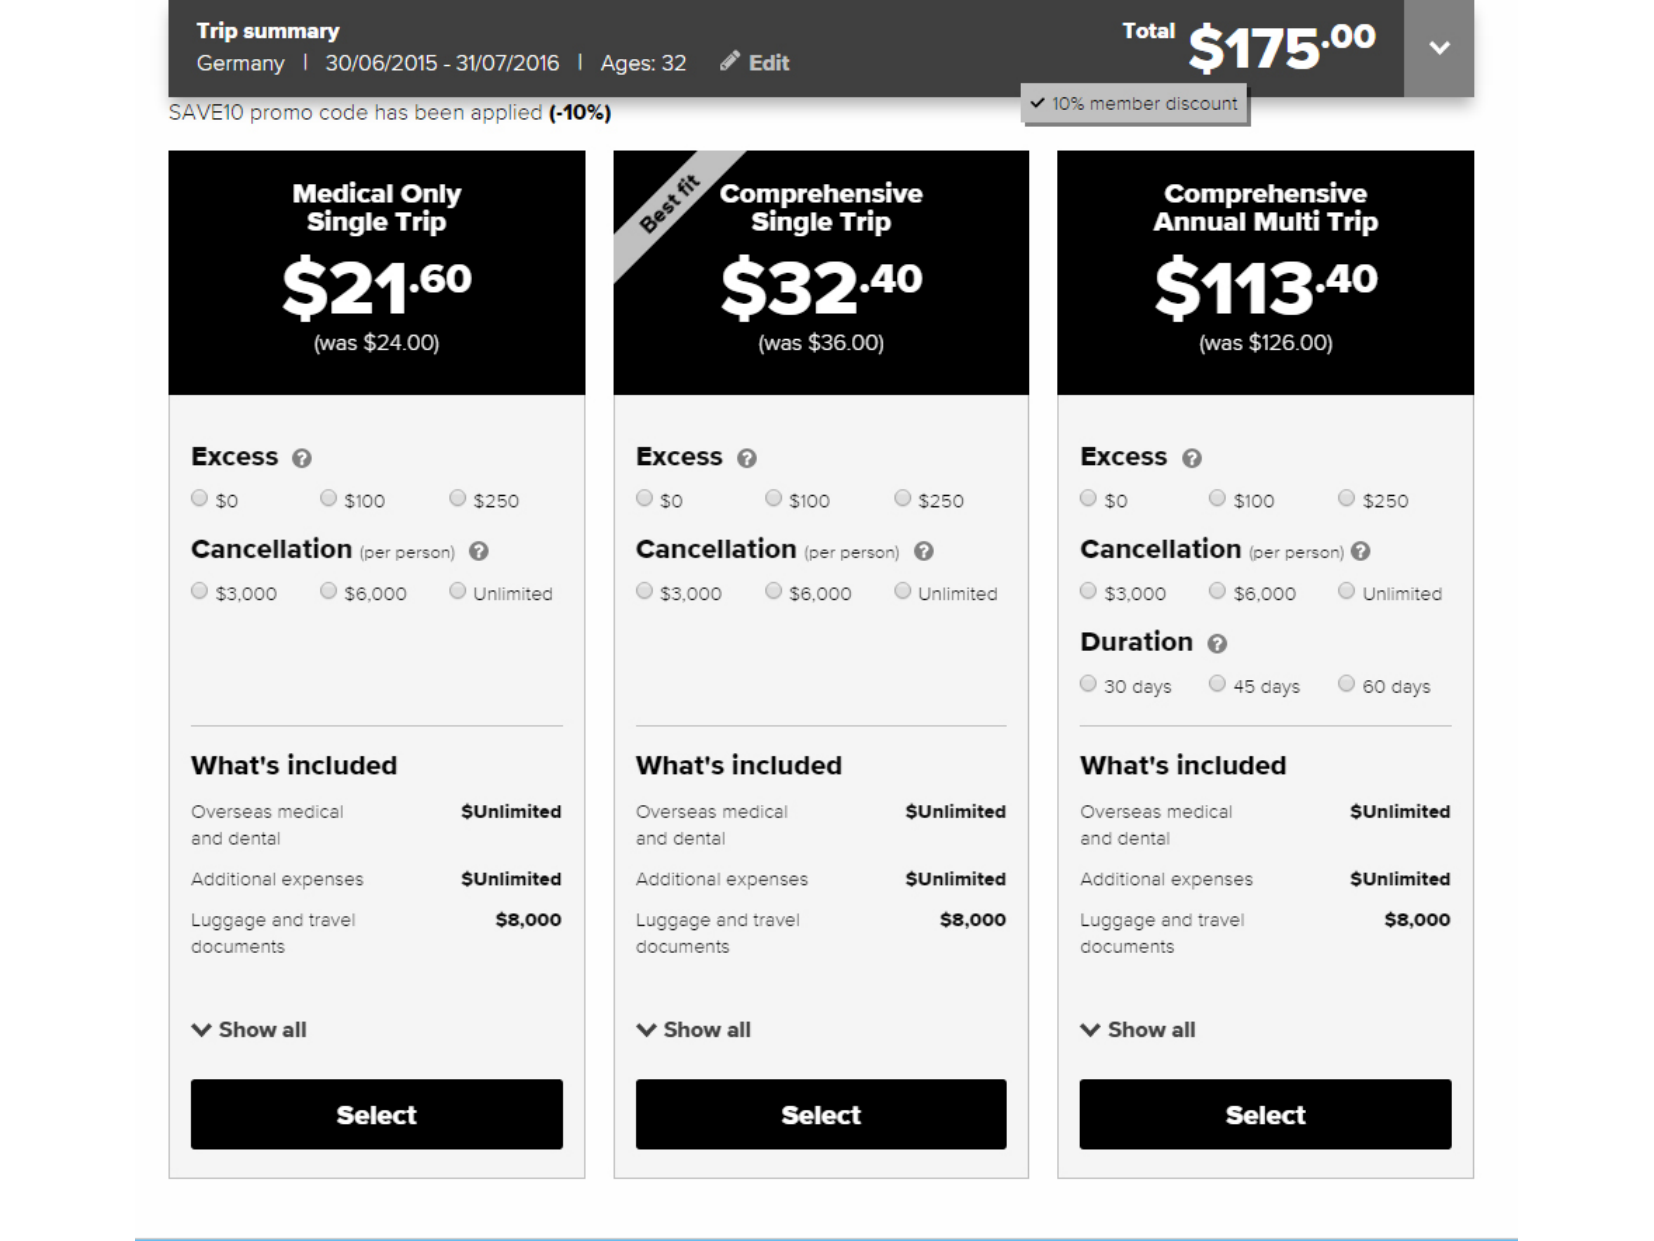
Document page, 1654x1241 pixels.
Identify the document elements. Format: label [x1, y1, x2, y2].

picture [135, 0, 1518, 1241]
